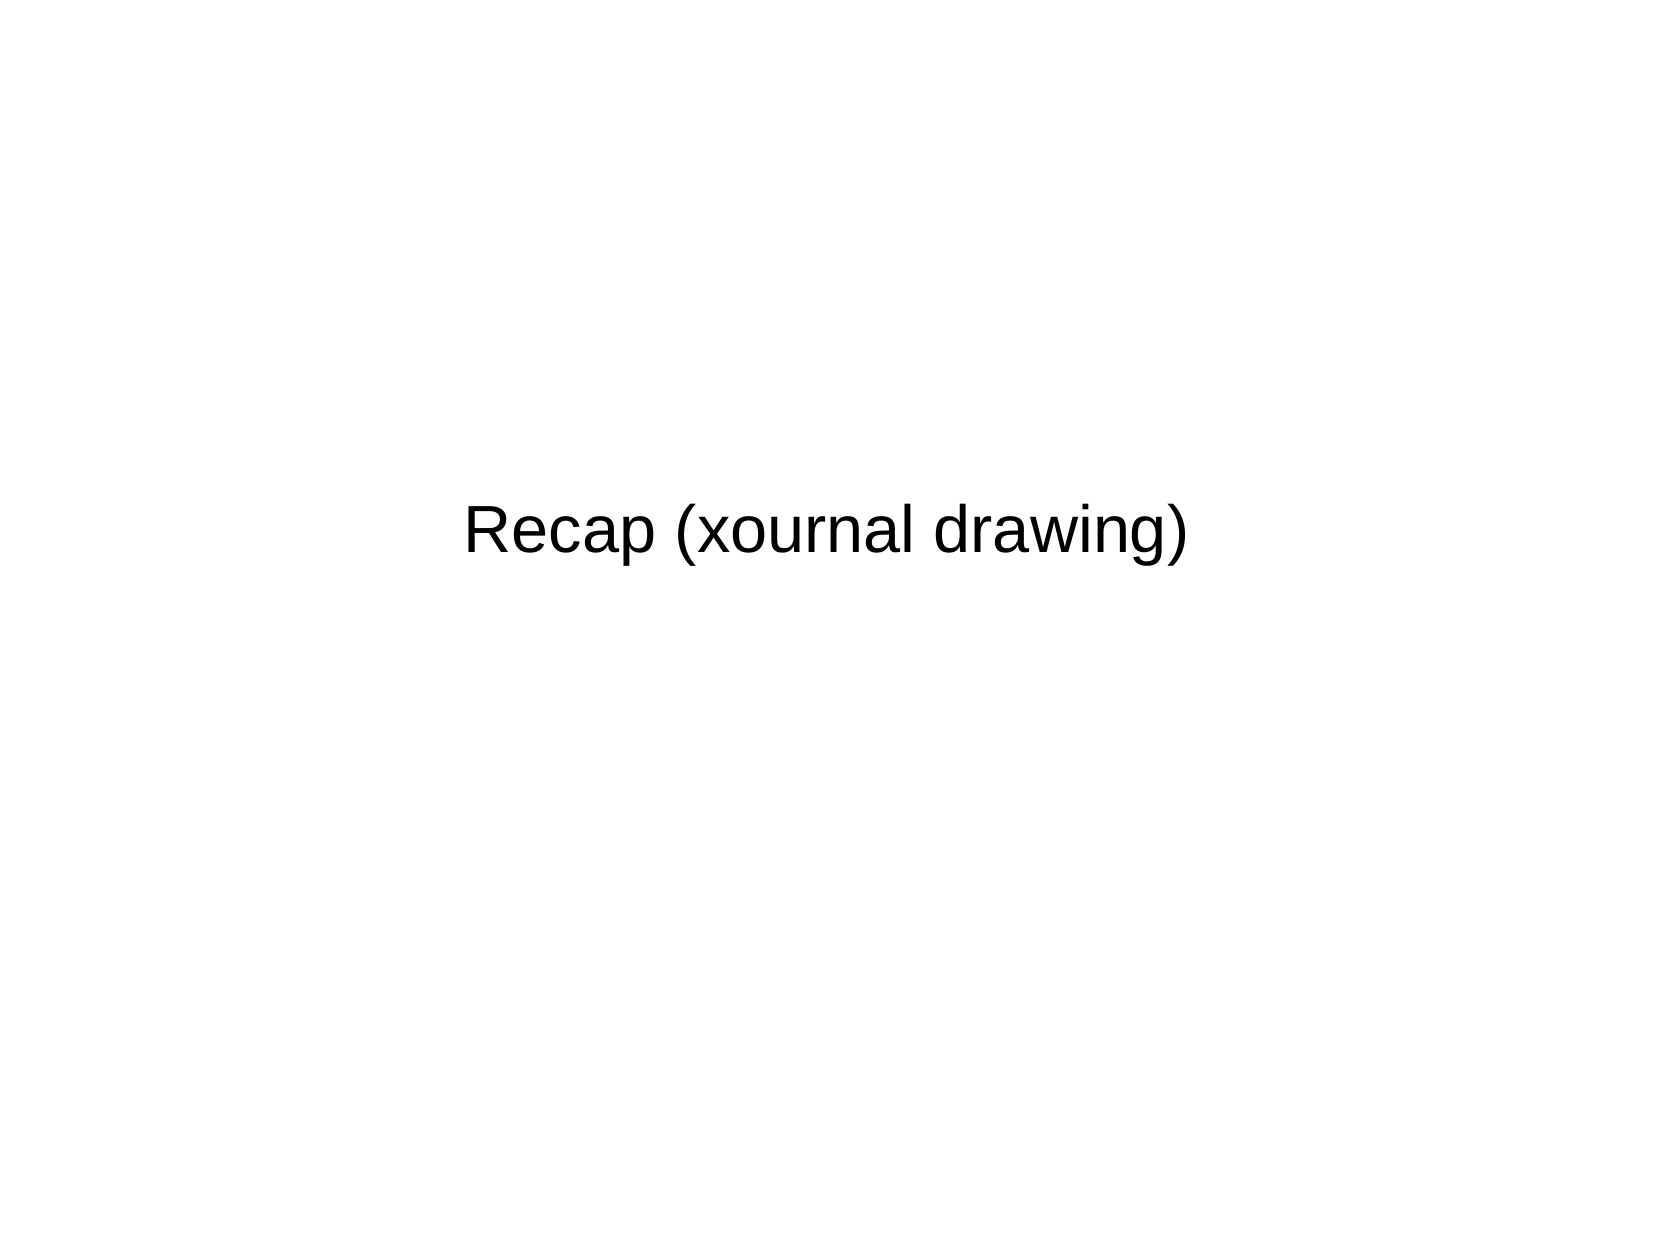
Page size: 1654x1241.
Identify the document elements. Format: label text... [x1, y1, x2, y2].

subtitle Recap (xournal drawing) [82, 49, 1571, 1010]
